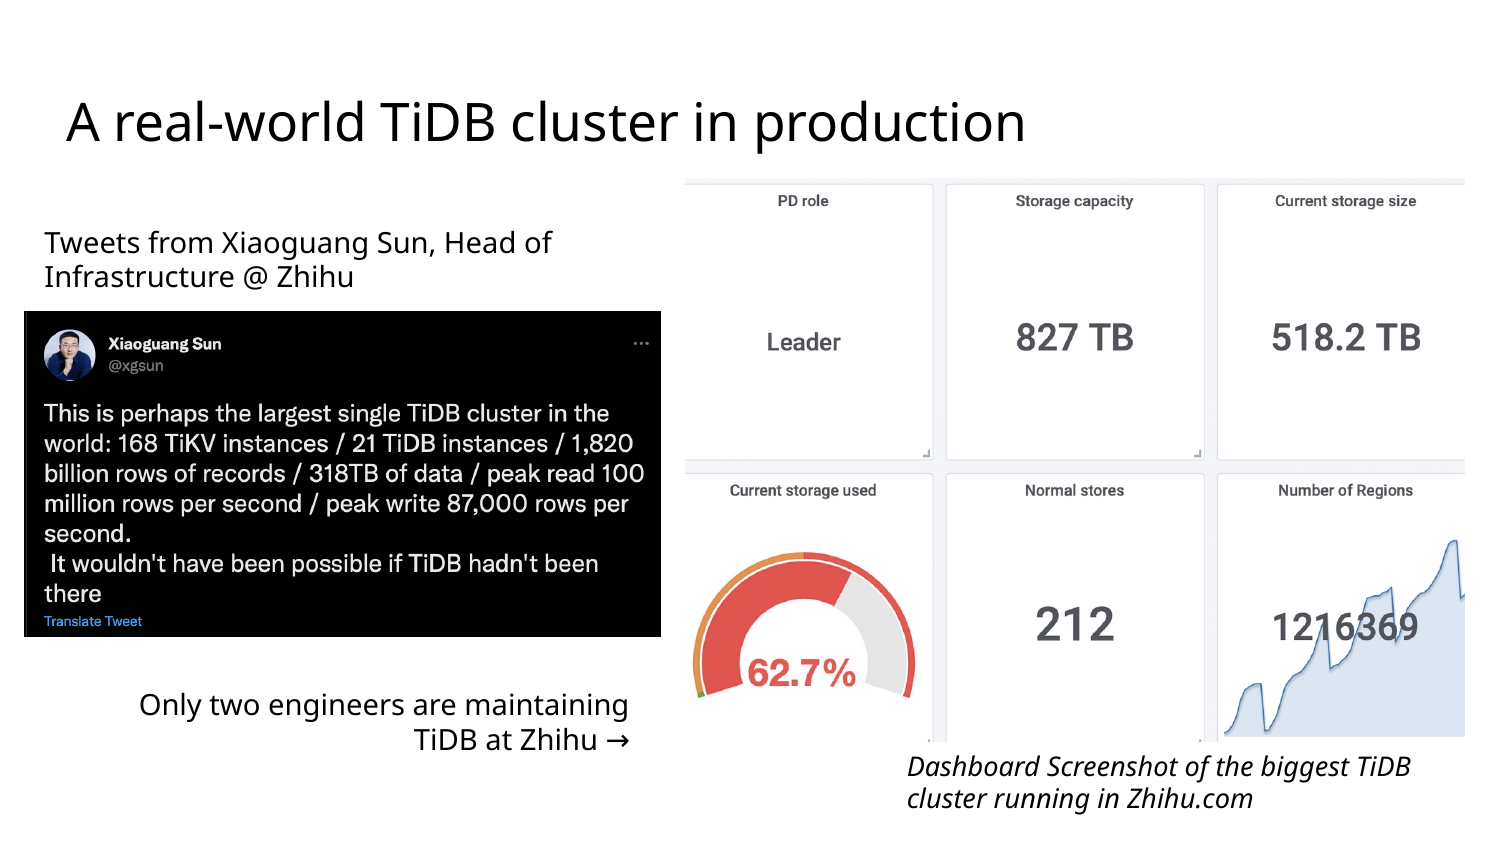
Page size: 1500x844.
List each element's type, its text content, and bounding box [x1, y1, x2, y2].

text_box Dashboard Screenshot of the biggest TiDB cluster running in Zhihu.com [891, 733, 1433, 829]
title A real-world TiDB cluster in production [51, 72, 1449, 167]
picture [685, 178, 1465, 742]
picture [24, 311, 661, 638]
text_box Only two engineers are maintaining TiDB at Zhihu → [104, 671, 646, 772]
text_box Tweets from Xiaoguang Sun, Head of Infrastructure @ Zhihu [29, 208, 571, 309]
